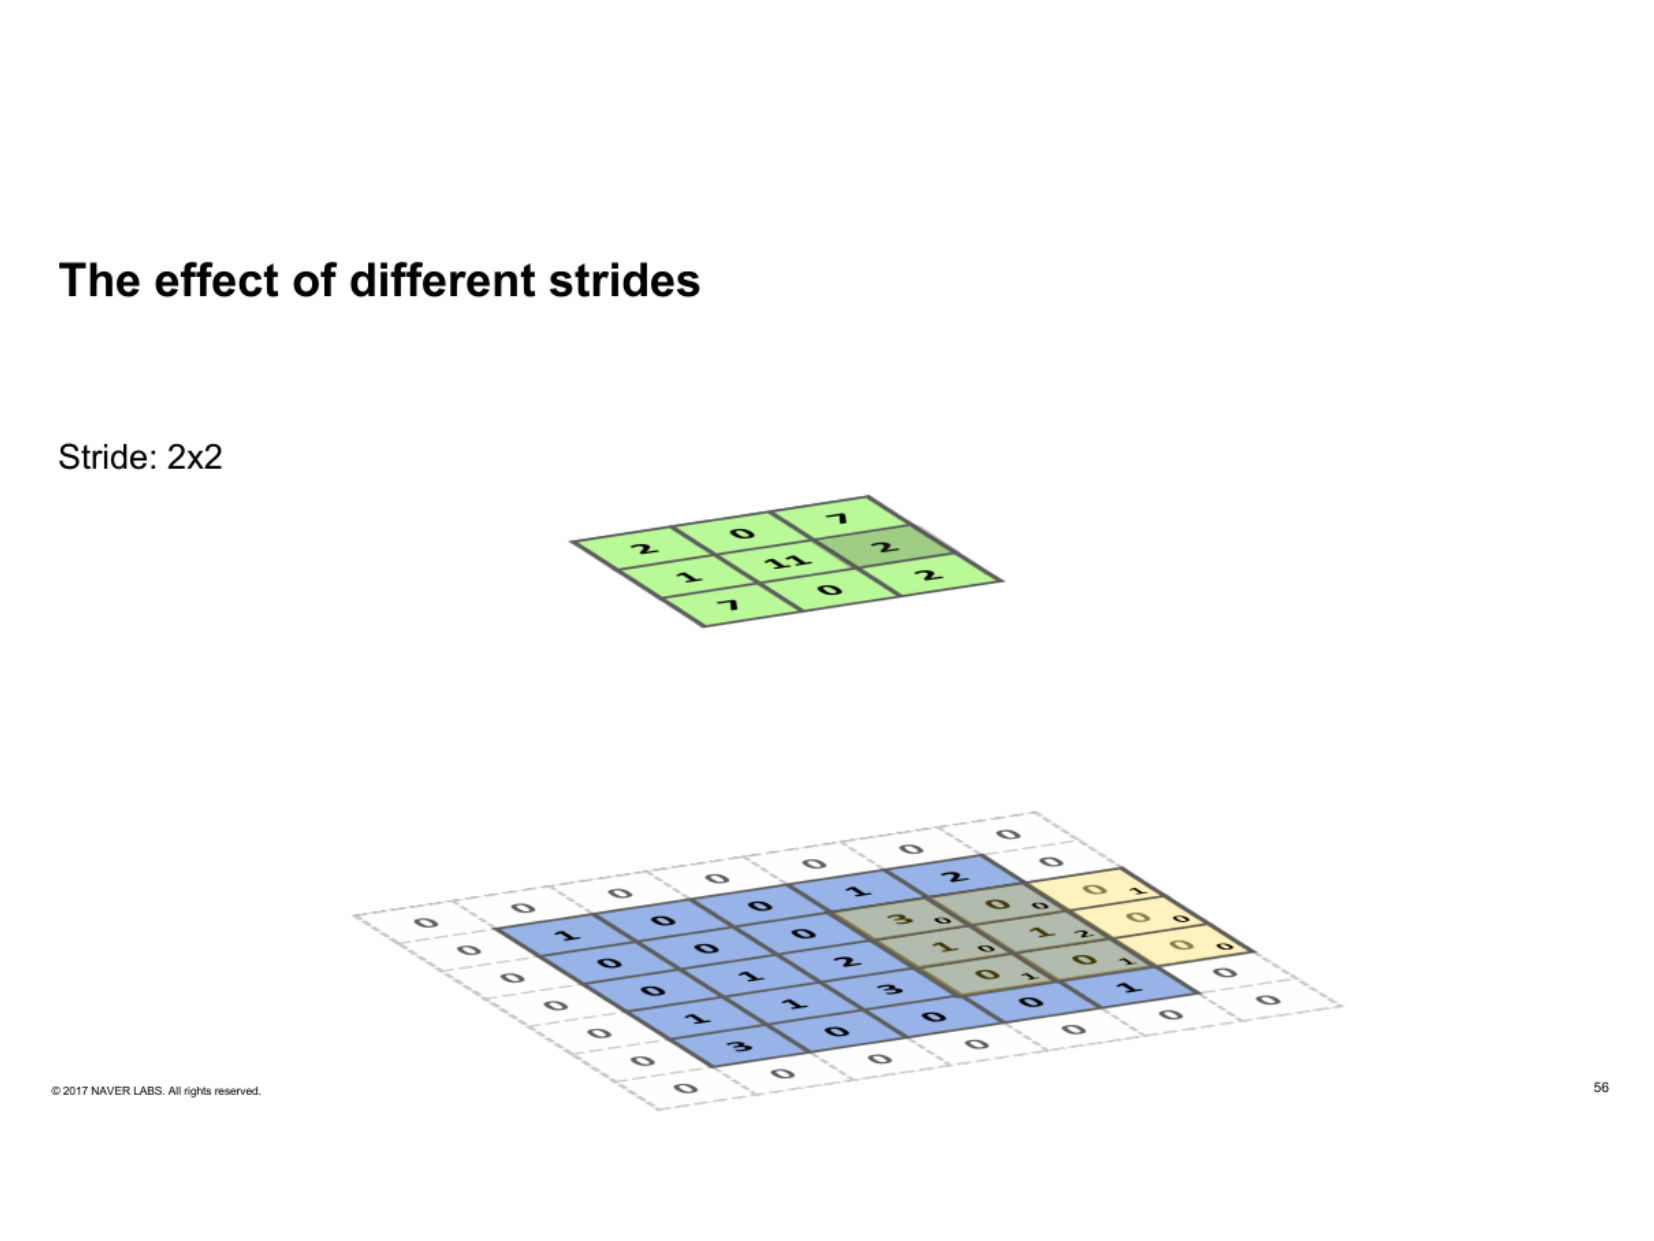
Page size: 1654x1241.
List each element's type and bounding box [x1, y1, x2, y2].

picture [2, 210, 1654, 1132]
